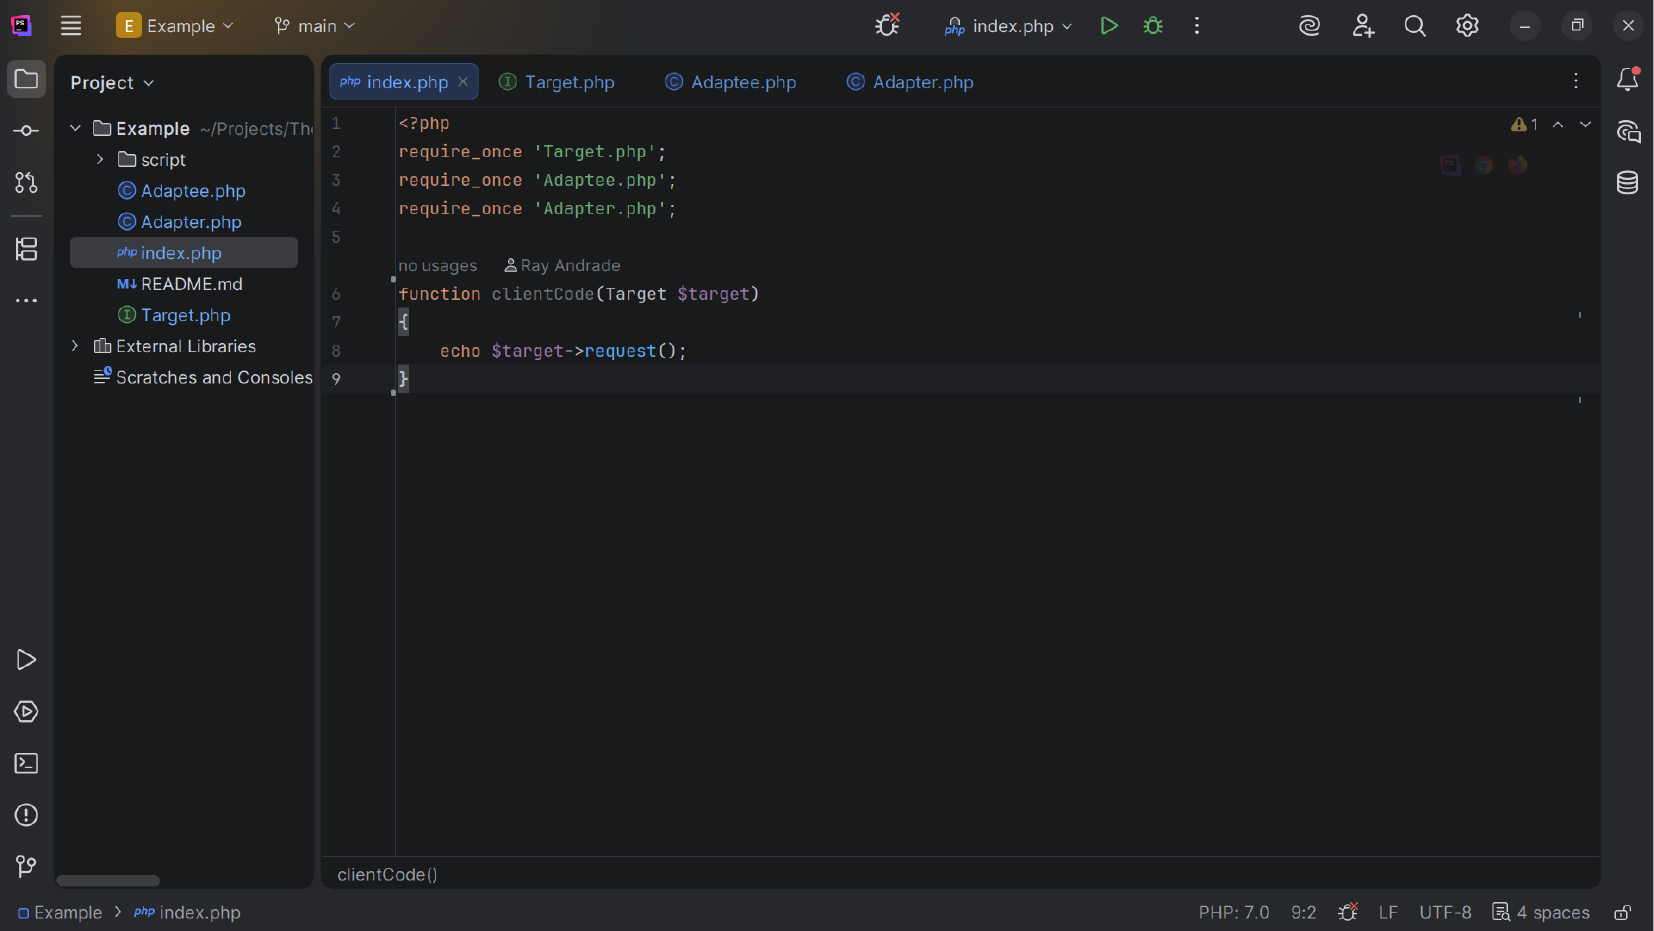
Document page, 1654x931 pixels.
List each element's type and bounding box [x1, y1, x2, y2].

text_box [15, 15, 31, 31]
picture [0, 0, 1654, 931]
